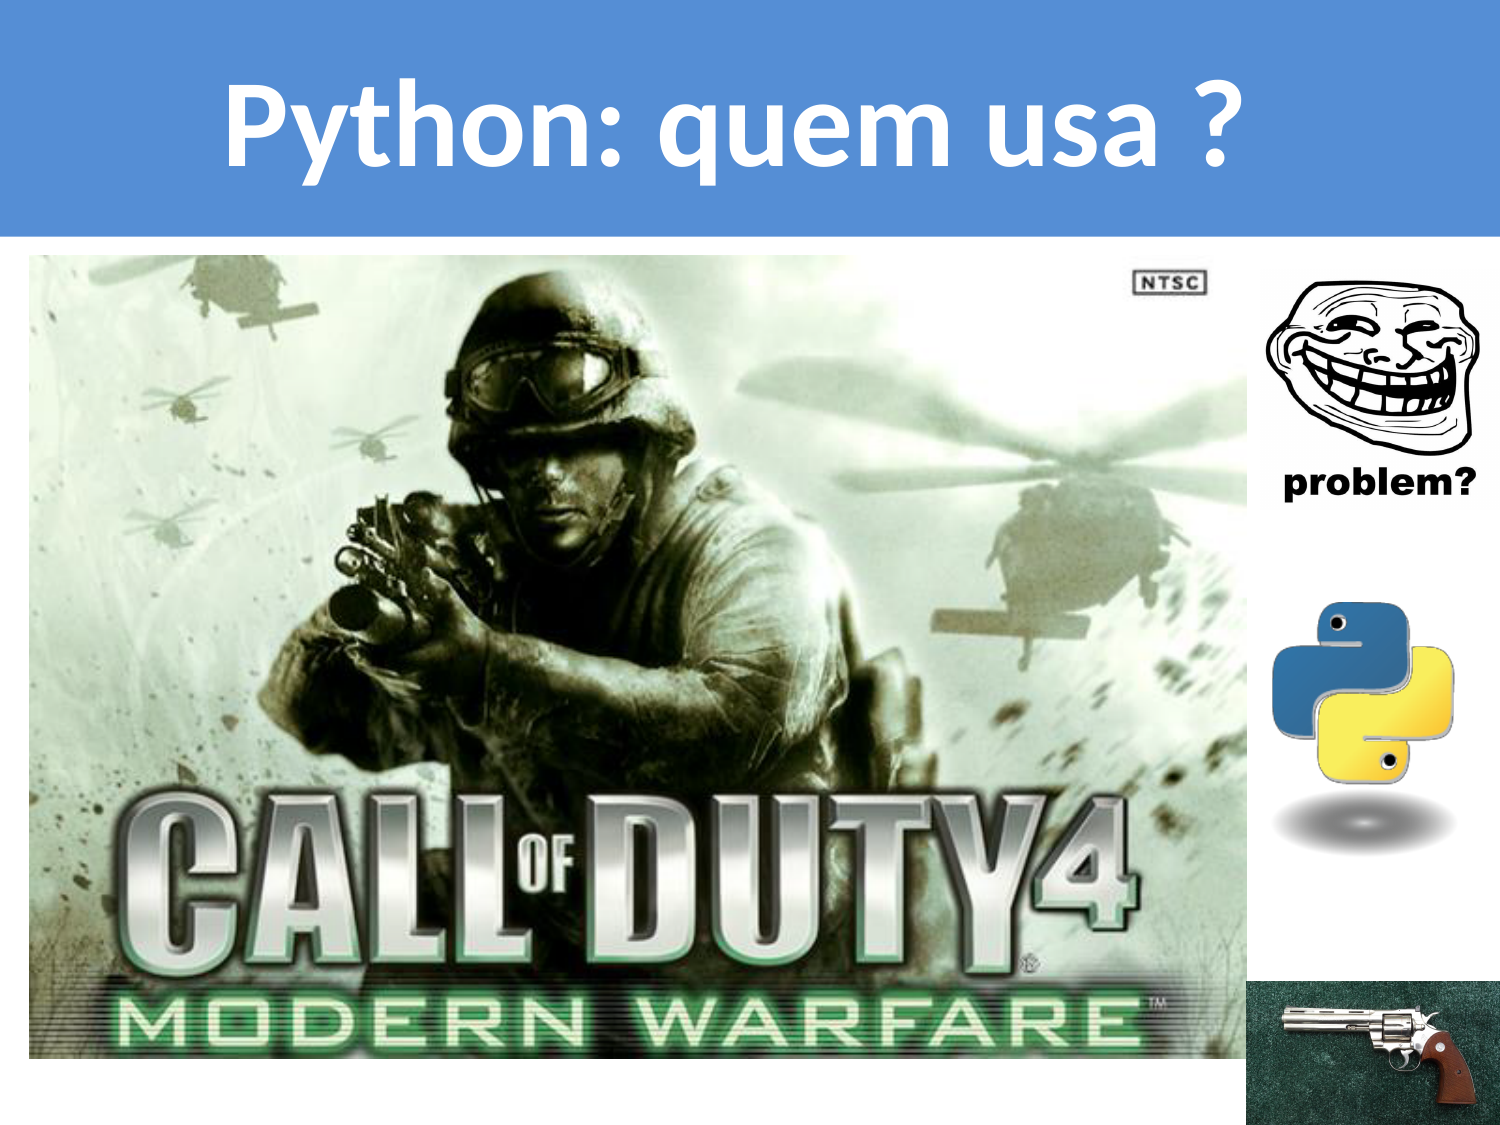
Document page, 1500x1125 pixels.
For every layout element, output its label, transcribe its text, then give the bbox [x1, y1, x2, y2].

picture [1270, 602, 1486, 858]
picture [29, 255, 1500, 1125]
text_box Python: quem usa ? [0, 0, 1500, 237]
picture [1260, 269, 1500, 511]
